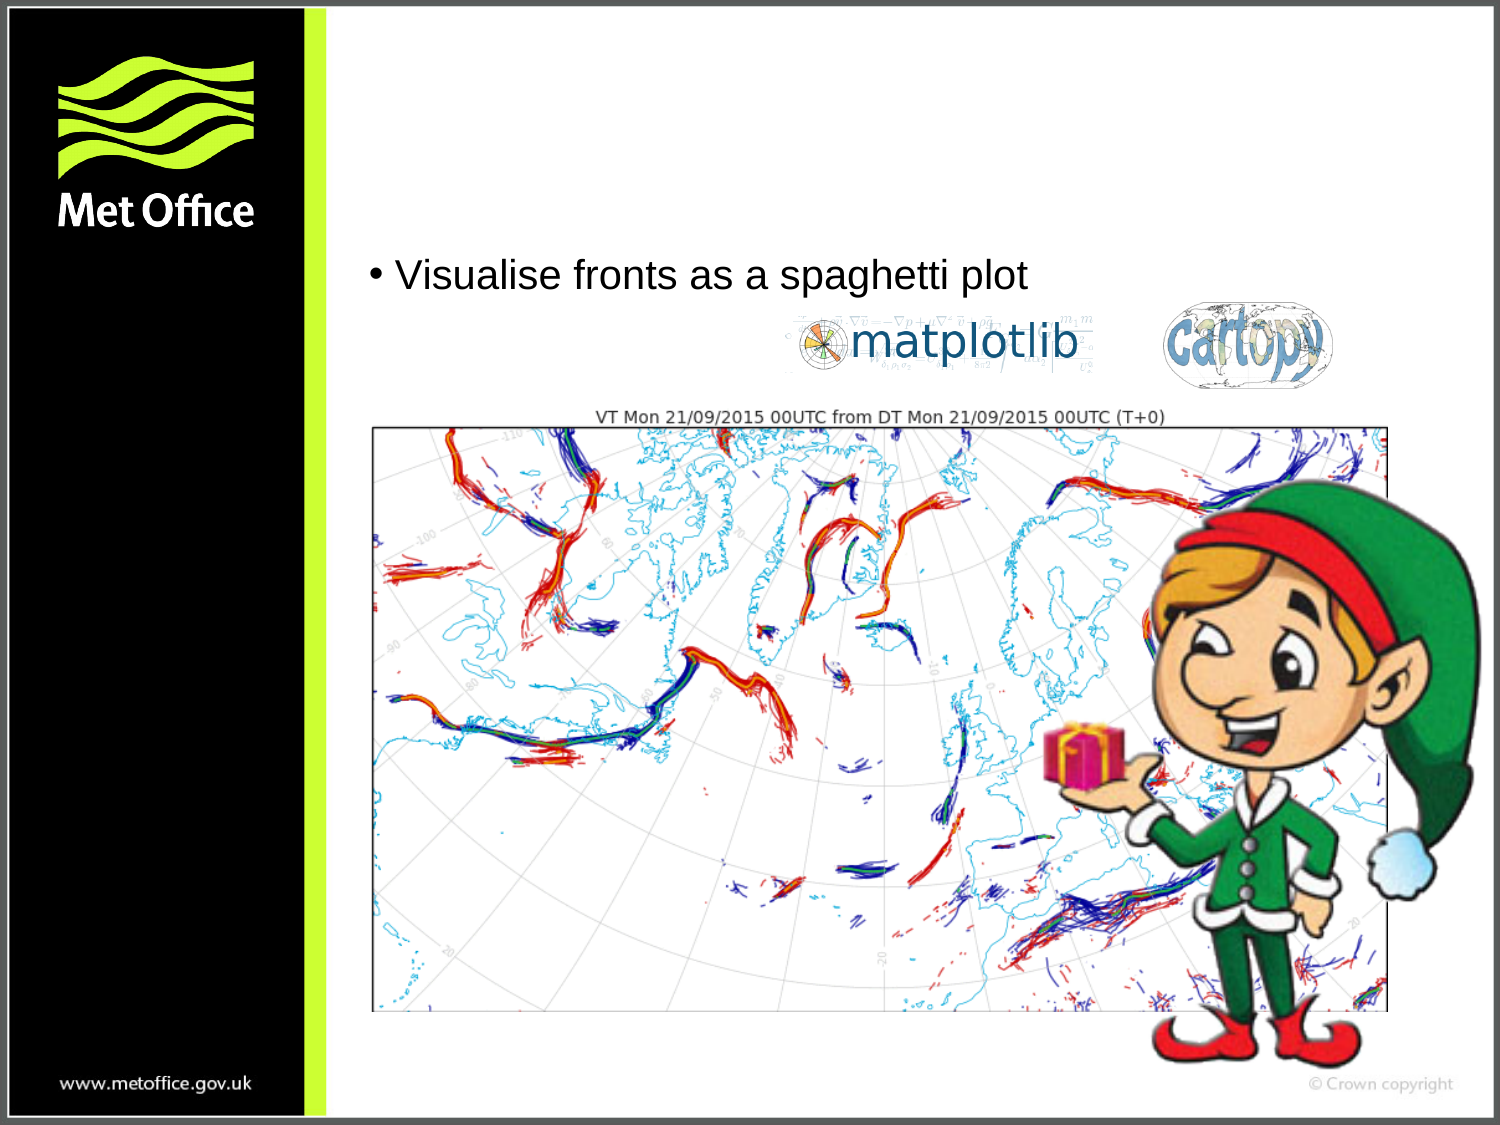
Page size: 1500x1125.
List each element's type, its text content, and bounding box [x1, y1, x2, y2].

subtitle Visualise fronts as a spaghetti plot [354, 78, 1500, 409]
picture [1163, 302, 1333, 389]
picture [2, 2, 1500, 1123]
picture [785, 316, 1093, 373]
